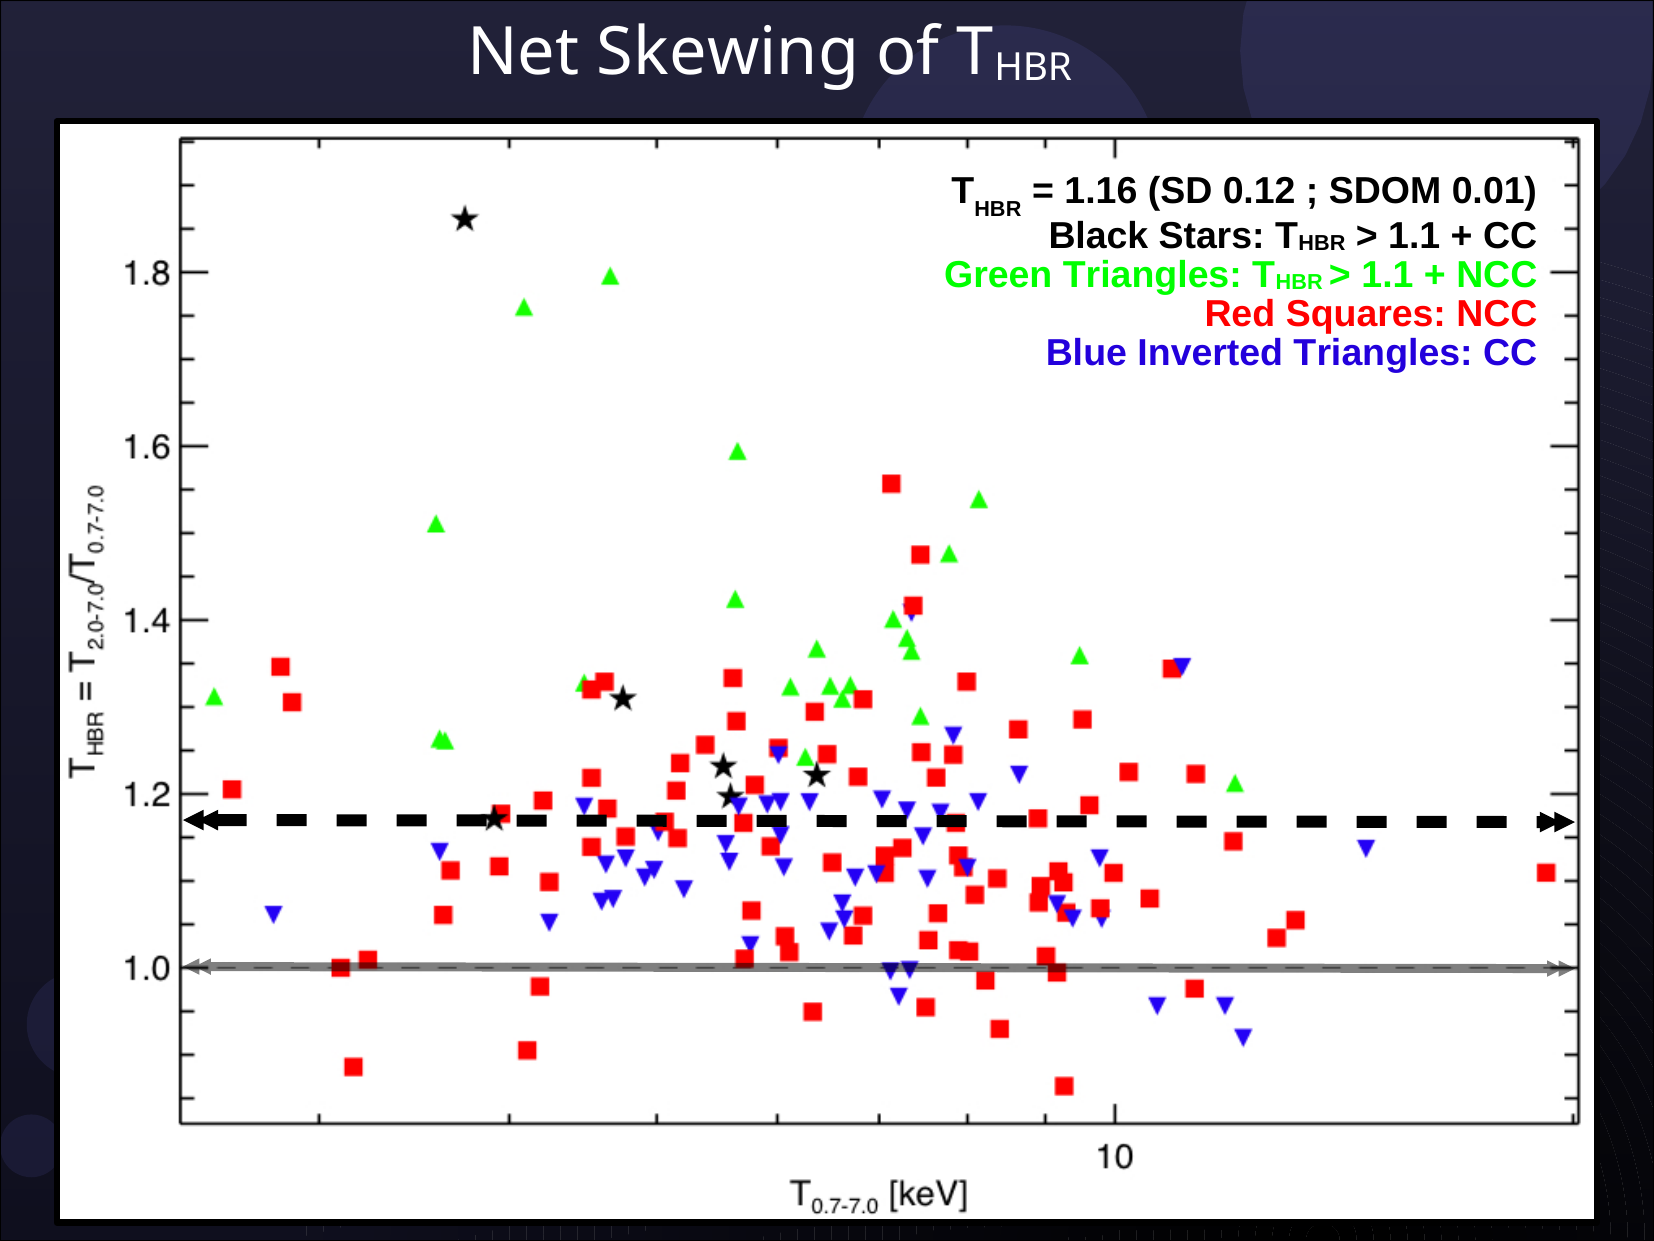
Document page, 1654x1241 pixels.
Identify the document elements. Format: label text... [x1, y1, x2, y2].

picture [59, 124, 1594, 1220]
text_box THBR = 1.16 (SD 0.12 ; SDOM 0.01) Black Stars: THBR > 1.1 + CC Green Triangles: THBR > 1.1 + NCC Red Squares: NCC Blue Inverted Triangles: CC [944, 169, 1537, 400]
text_box Net Skewing of THBR [467, 3, 1187, 117]
